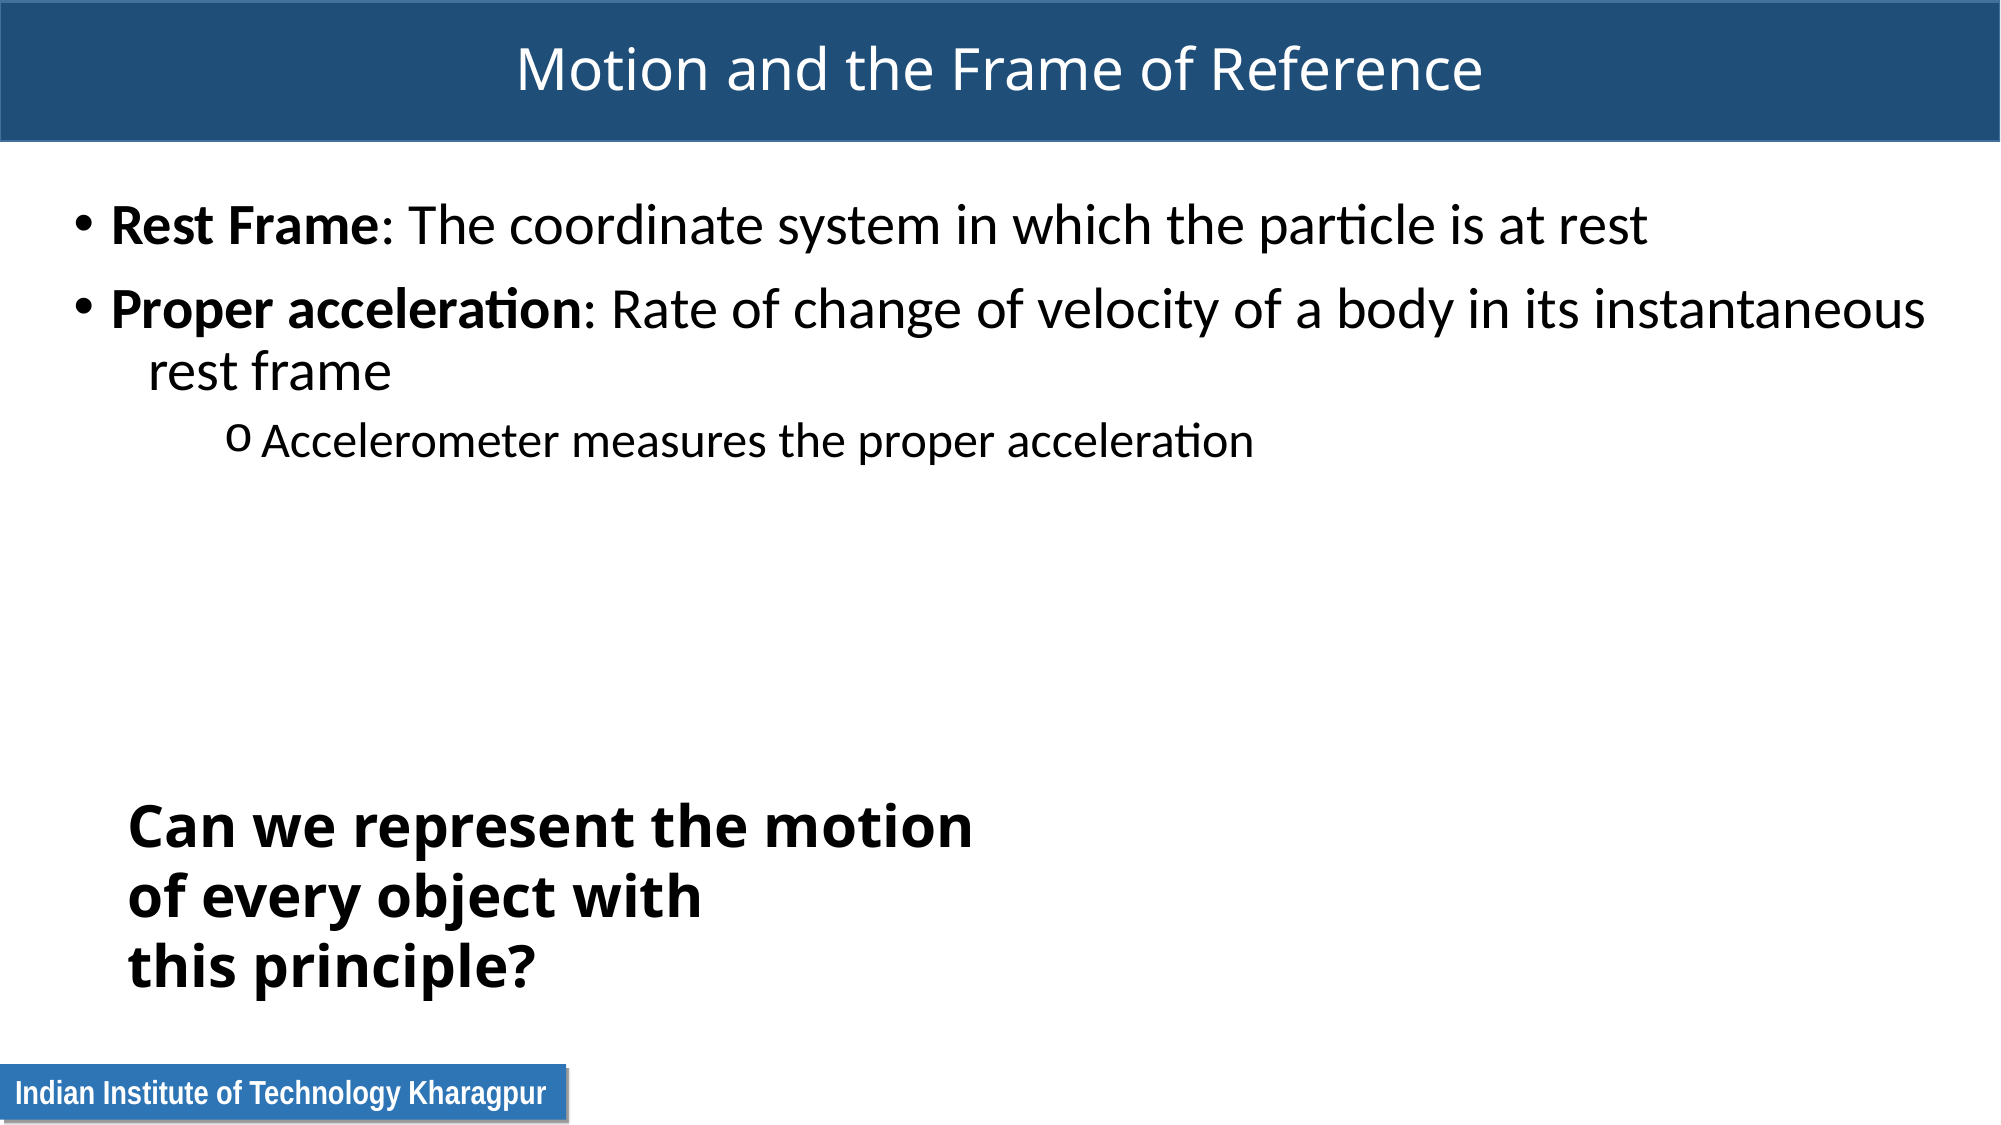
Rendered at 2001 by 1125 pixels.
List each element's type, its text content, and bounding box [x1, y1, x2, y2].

list Rest Frame: The coordinate system in which the particle is at rest Proper acceleration: Rate of change of velocity of a body in its instantaneous rest frame Accelerometer measures the proper acceleration [58, 186, 1954, 1065]
text_box Can we represent the motion of every object with this principle? [112, 774, 1024, 946]
title Motion and the Frame of Reference [0, 1, 2000, 141]
